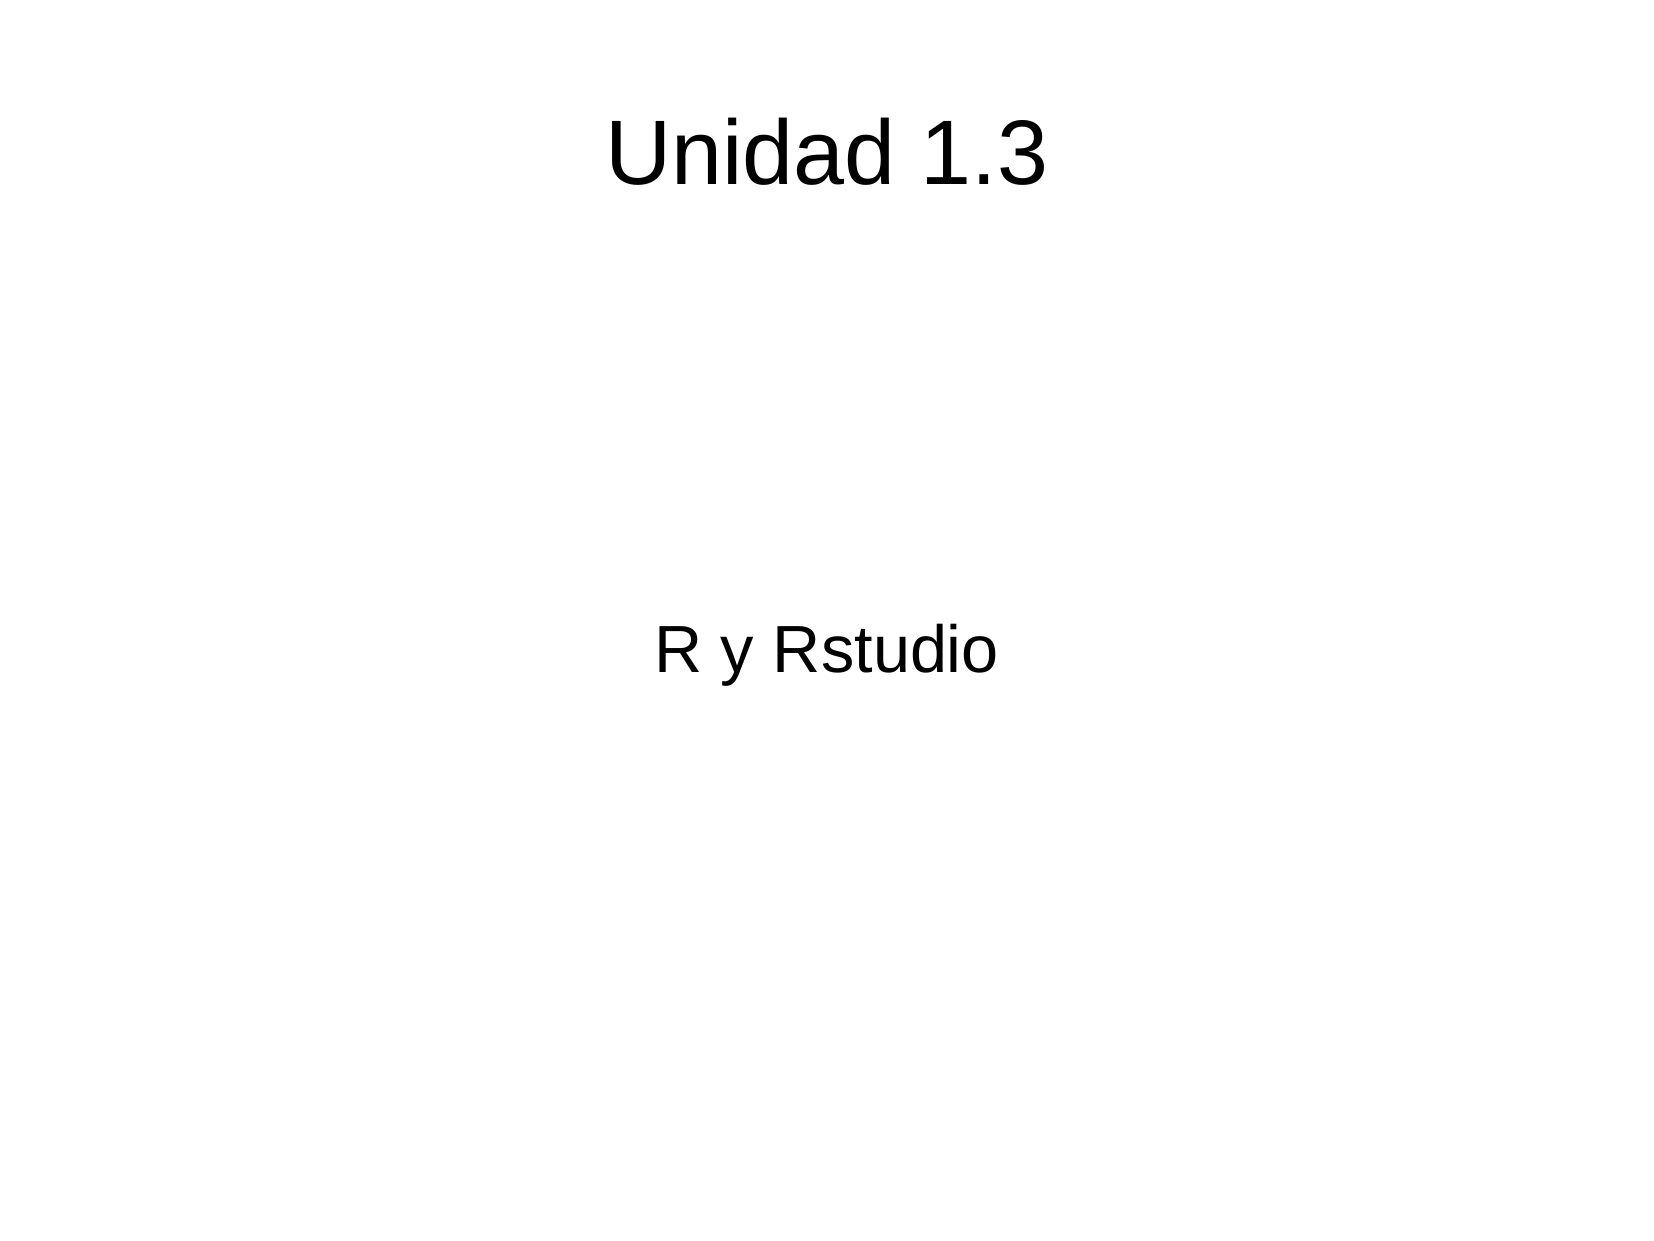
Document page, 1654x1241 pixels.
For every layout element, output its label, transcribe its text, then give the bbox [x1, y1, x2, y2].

title Unidad 1.3 [82, 49, 1571, 257]
subtitle R y Rstudio [82, 290, 1571, 1010]
